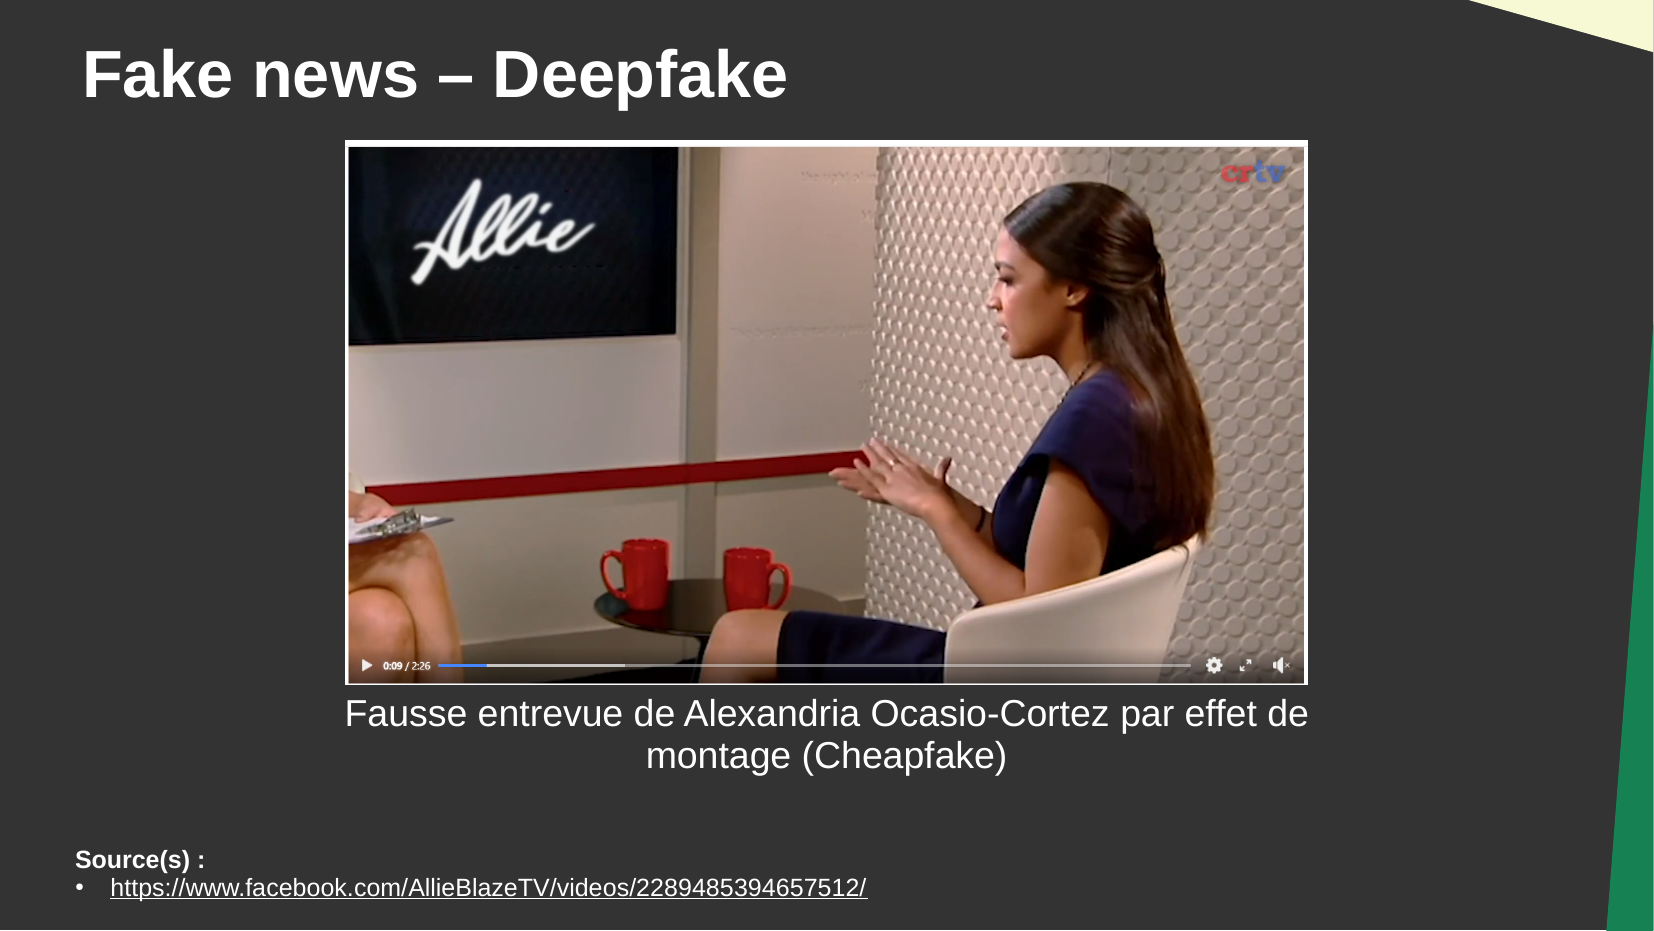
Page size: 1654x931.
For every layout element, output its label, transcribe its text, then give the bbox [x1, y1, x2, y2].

title Fake news – Deepfake [82, 37, 1619, 112]
picture [345, 140, 1308, 685]
text_box [1606, 314, 1654, 931]
text_box [1468, 0, 1654, 53]
text_box Source(s) : https://www.facebook.com/AllieBlazeTV/videos/2289485394657512/ [60, 838, 1546, 931]
text_box Fausse entrevue de Alexandria Ocasio-Cortez par effet de montage (Cheapfake) [301, 685, 1353, 784]
